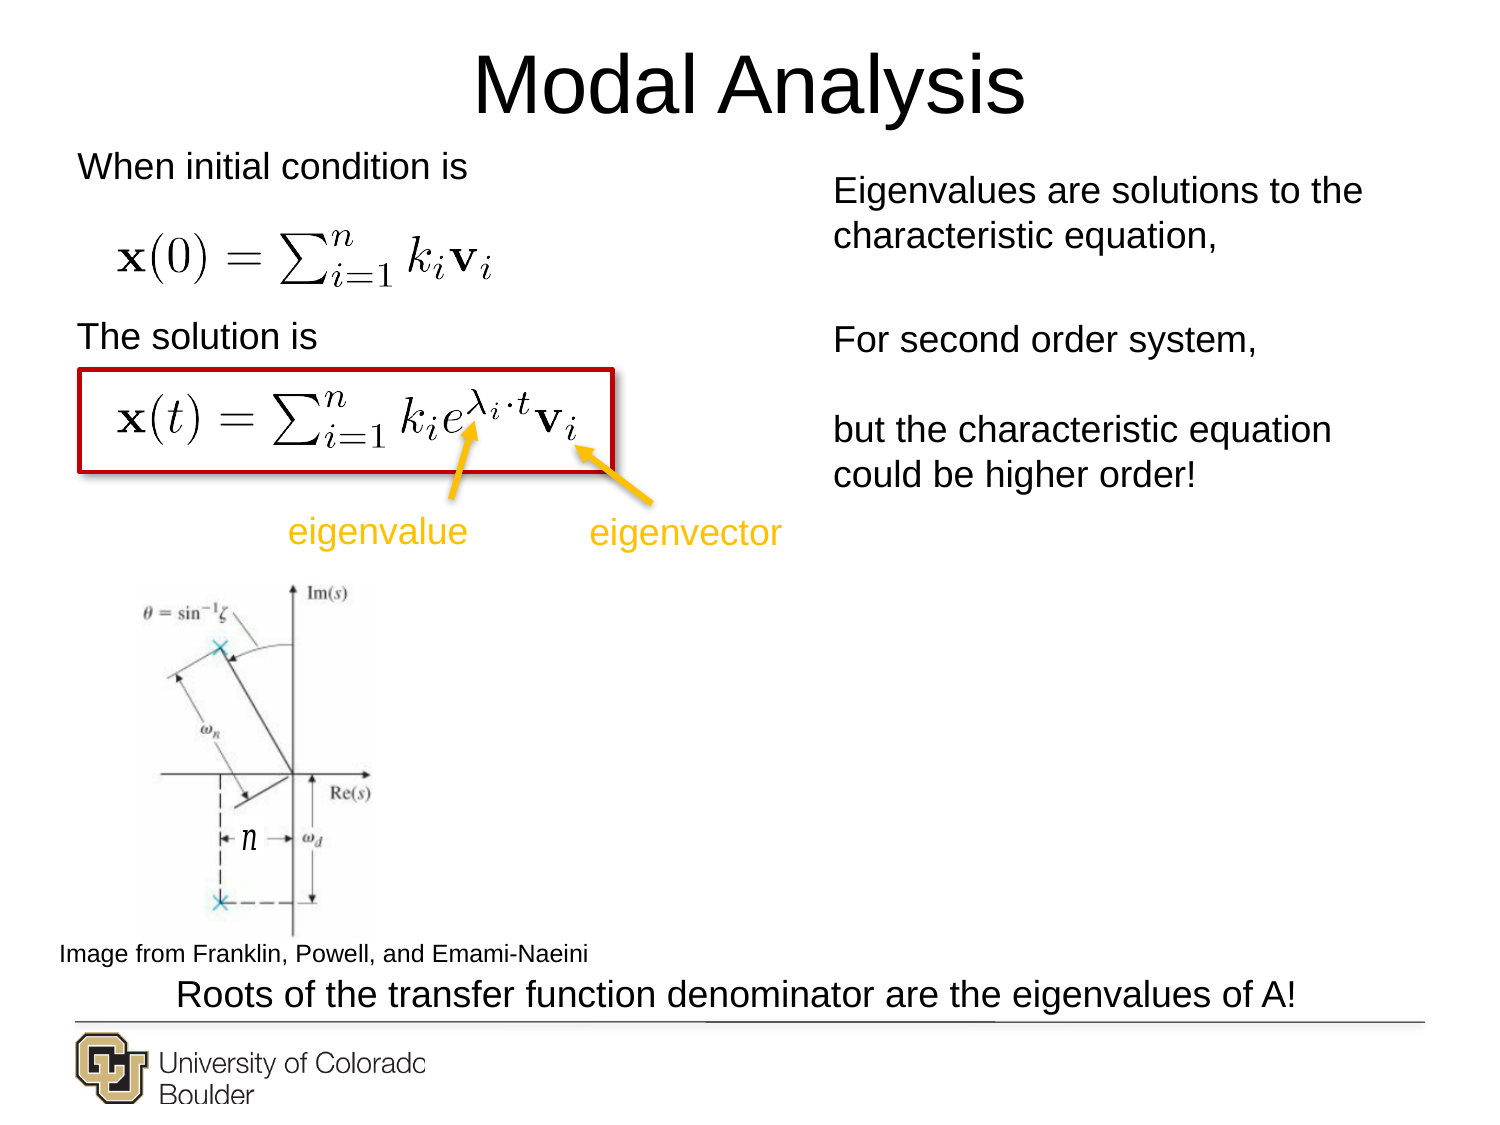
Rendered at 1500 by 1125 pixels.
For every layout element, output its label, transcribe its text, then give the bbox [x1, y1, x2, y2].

text_box Eigenvalues are solutions to the characteristic equation, [818, 158, 1477, 264]
chart [234, 816, 264, 860]
text_box The solution is [61, 304, 333, 365]
text_box Roots of the transfer function denominator are the eigenvalues of A! [161, 962, 1339, 1023]
text_box eigenvalue [273, 499, 575, 560]
text_box When initial condition is [62, 134, 484, 195]
text_box For second order system, but the characteristic equation could be higher order! [818, 307, 1394, 503]
picture [117, 230, 491, 287]
text_box eigenvector [574, 500, 877, 561]
picture [119, 578, 391, 930]
text_box [463, 448, 604, 473]
title Modal Analysis [75, 26, 1425, 135]
text_box Image from Franklin, Powell, and Emami-Naeini [44, 930, 625, 975]
text_box [79, 369, 613, 473]
picture [117, 389, 576, 448]
